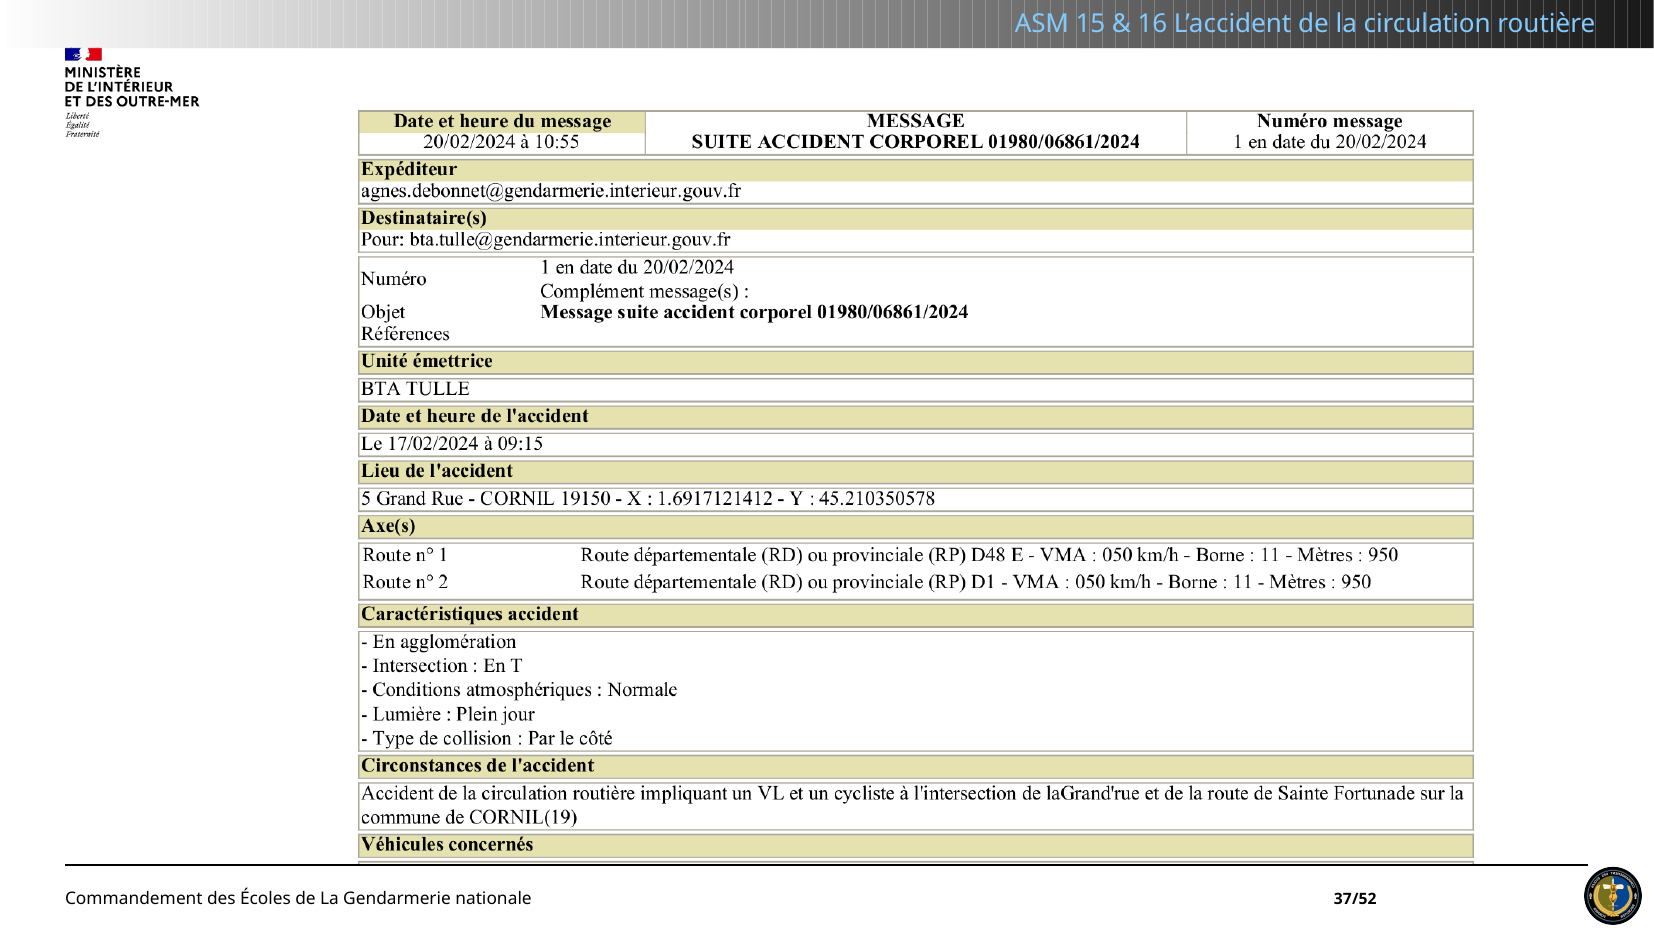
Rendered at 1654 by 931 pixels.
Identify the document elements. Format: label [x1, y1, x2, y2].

picture [342, 106, 1483, 864]
picture [65, 49, 213, 138]
picture [1584, 862, 1642, 925]
